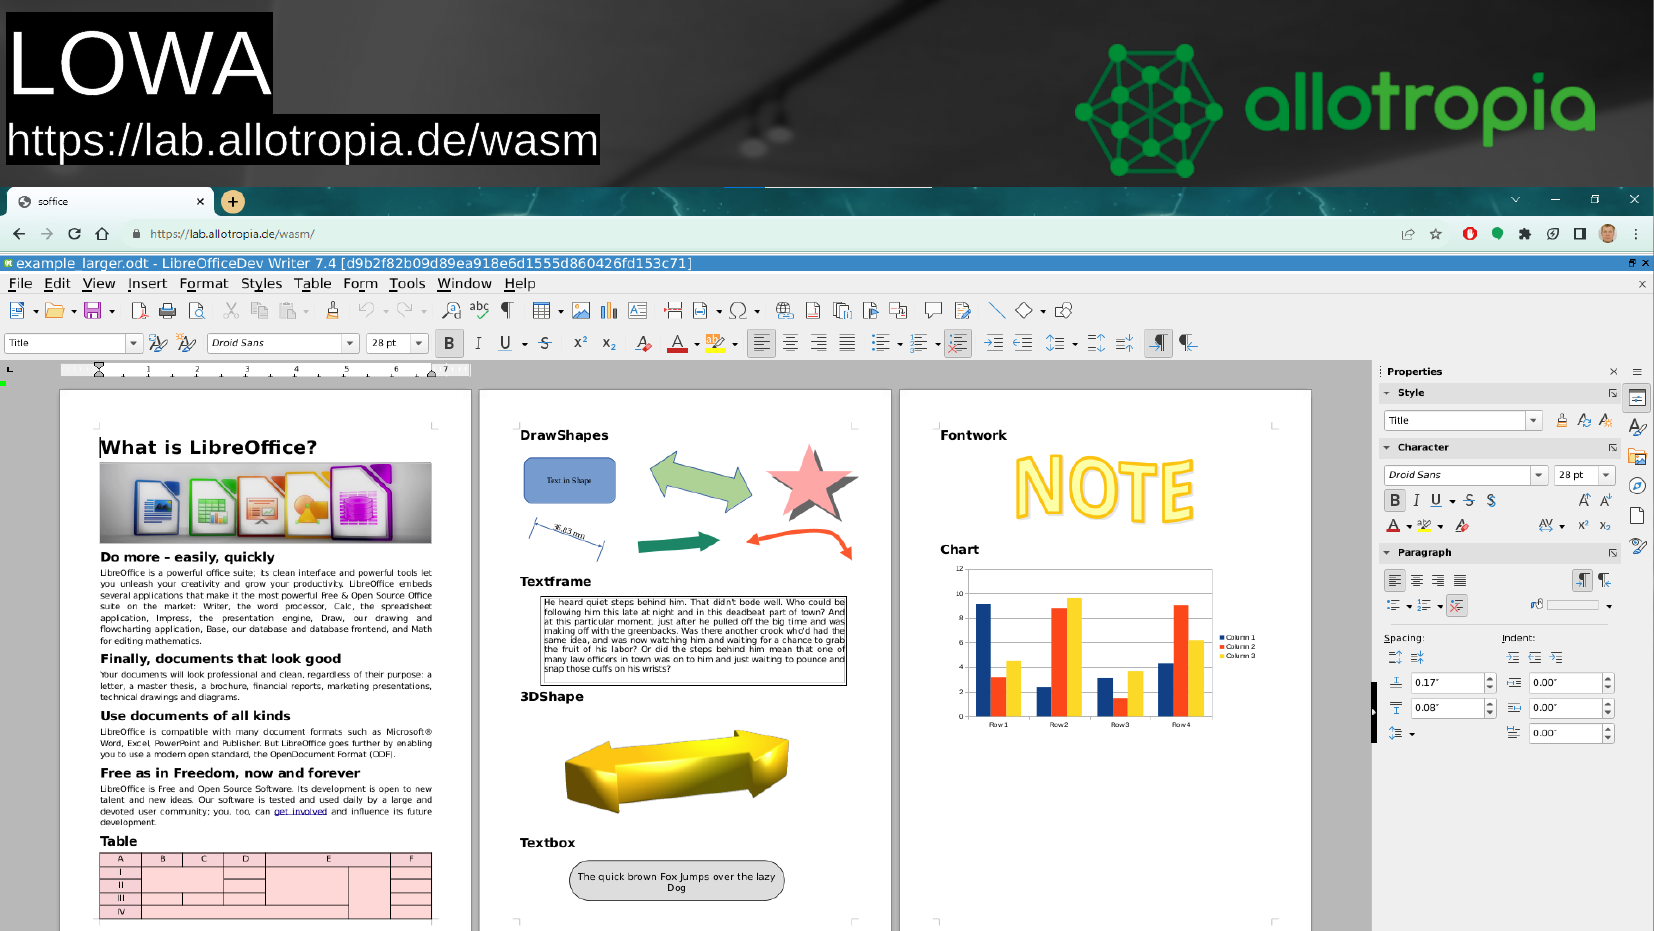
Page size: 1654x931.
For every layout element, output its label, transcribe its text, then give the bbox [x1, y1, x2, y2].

title LOWA https://lab.allotropia.de/wasm [5, 4, 1158, 173]
picture [0, 0, 1654, 931]
